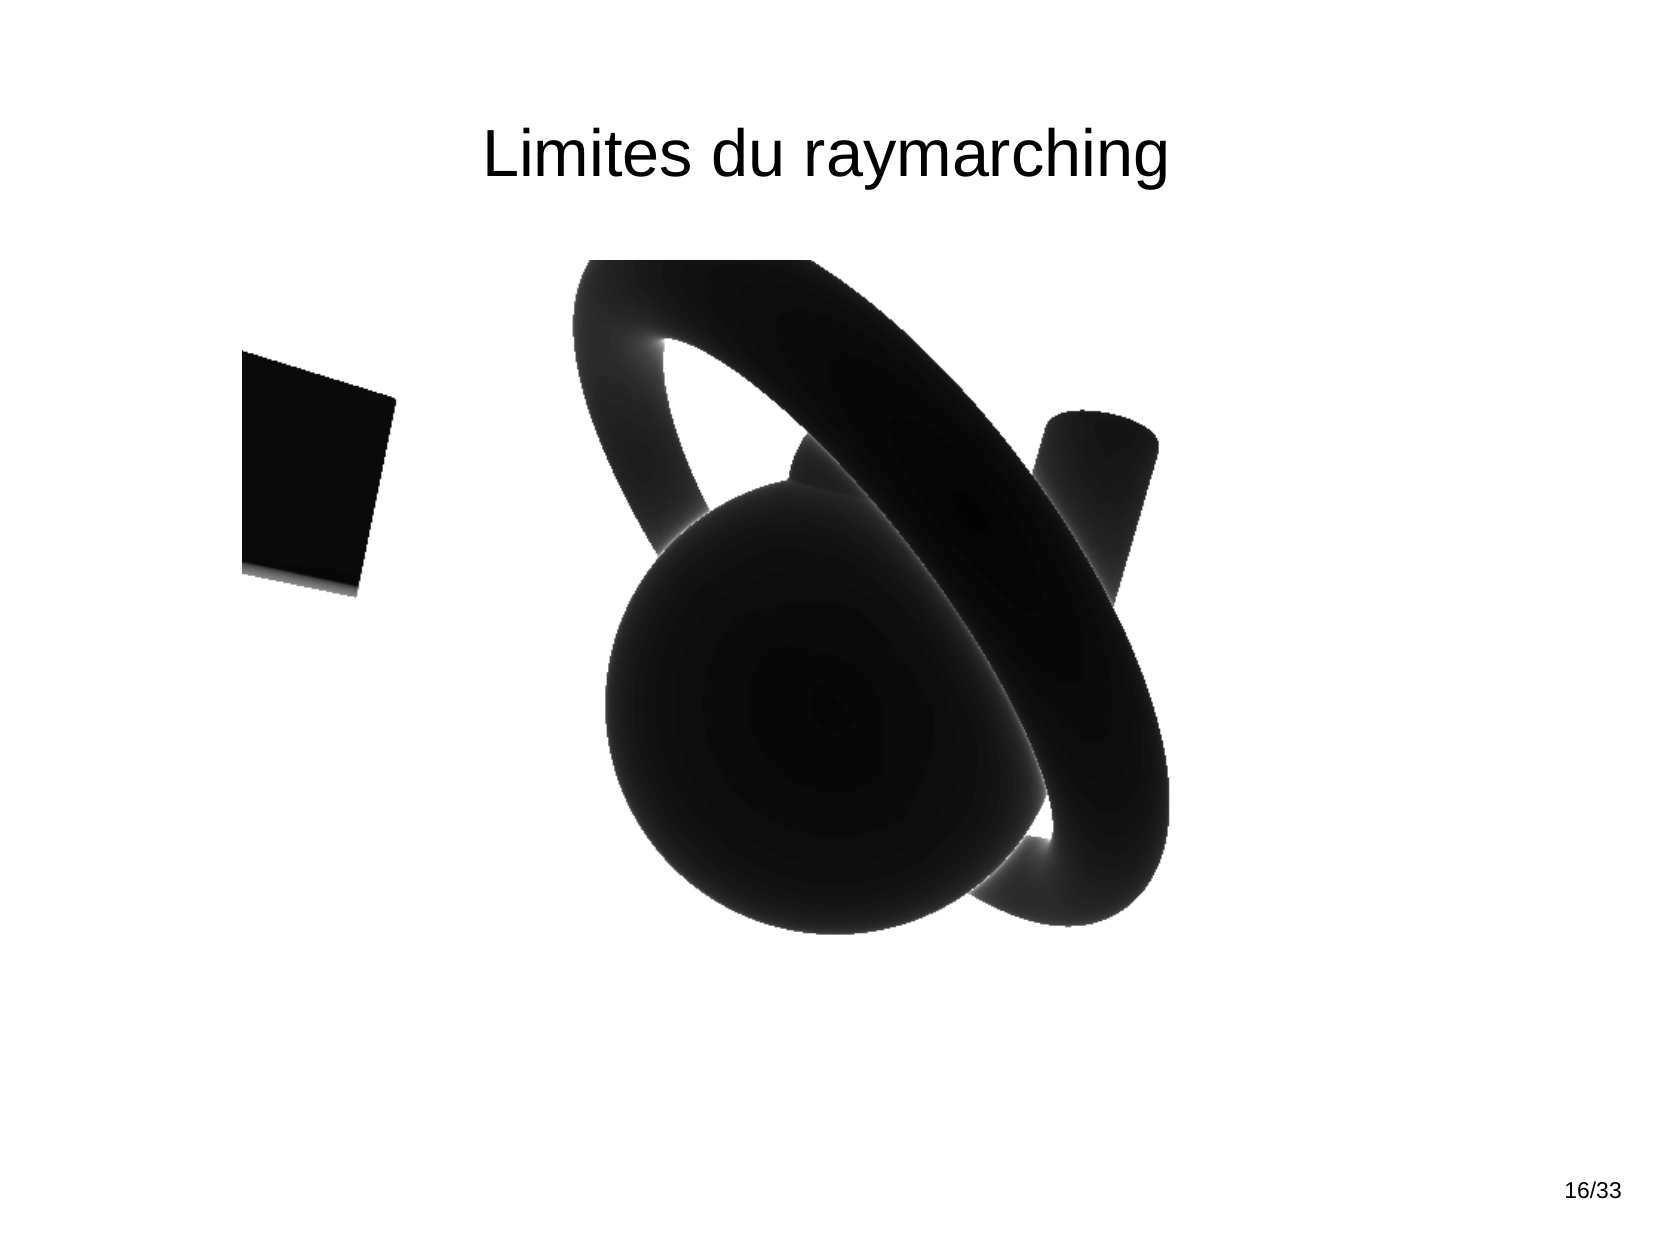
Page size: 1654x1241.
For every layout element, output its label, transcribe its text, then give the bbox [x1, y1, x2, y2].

text_box 16/33 [1549, 1170, 1637, 1211]
picture [242, 260, 1429, 1150]
title Limites du raymarching [82, 49, 1571, 257]
